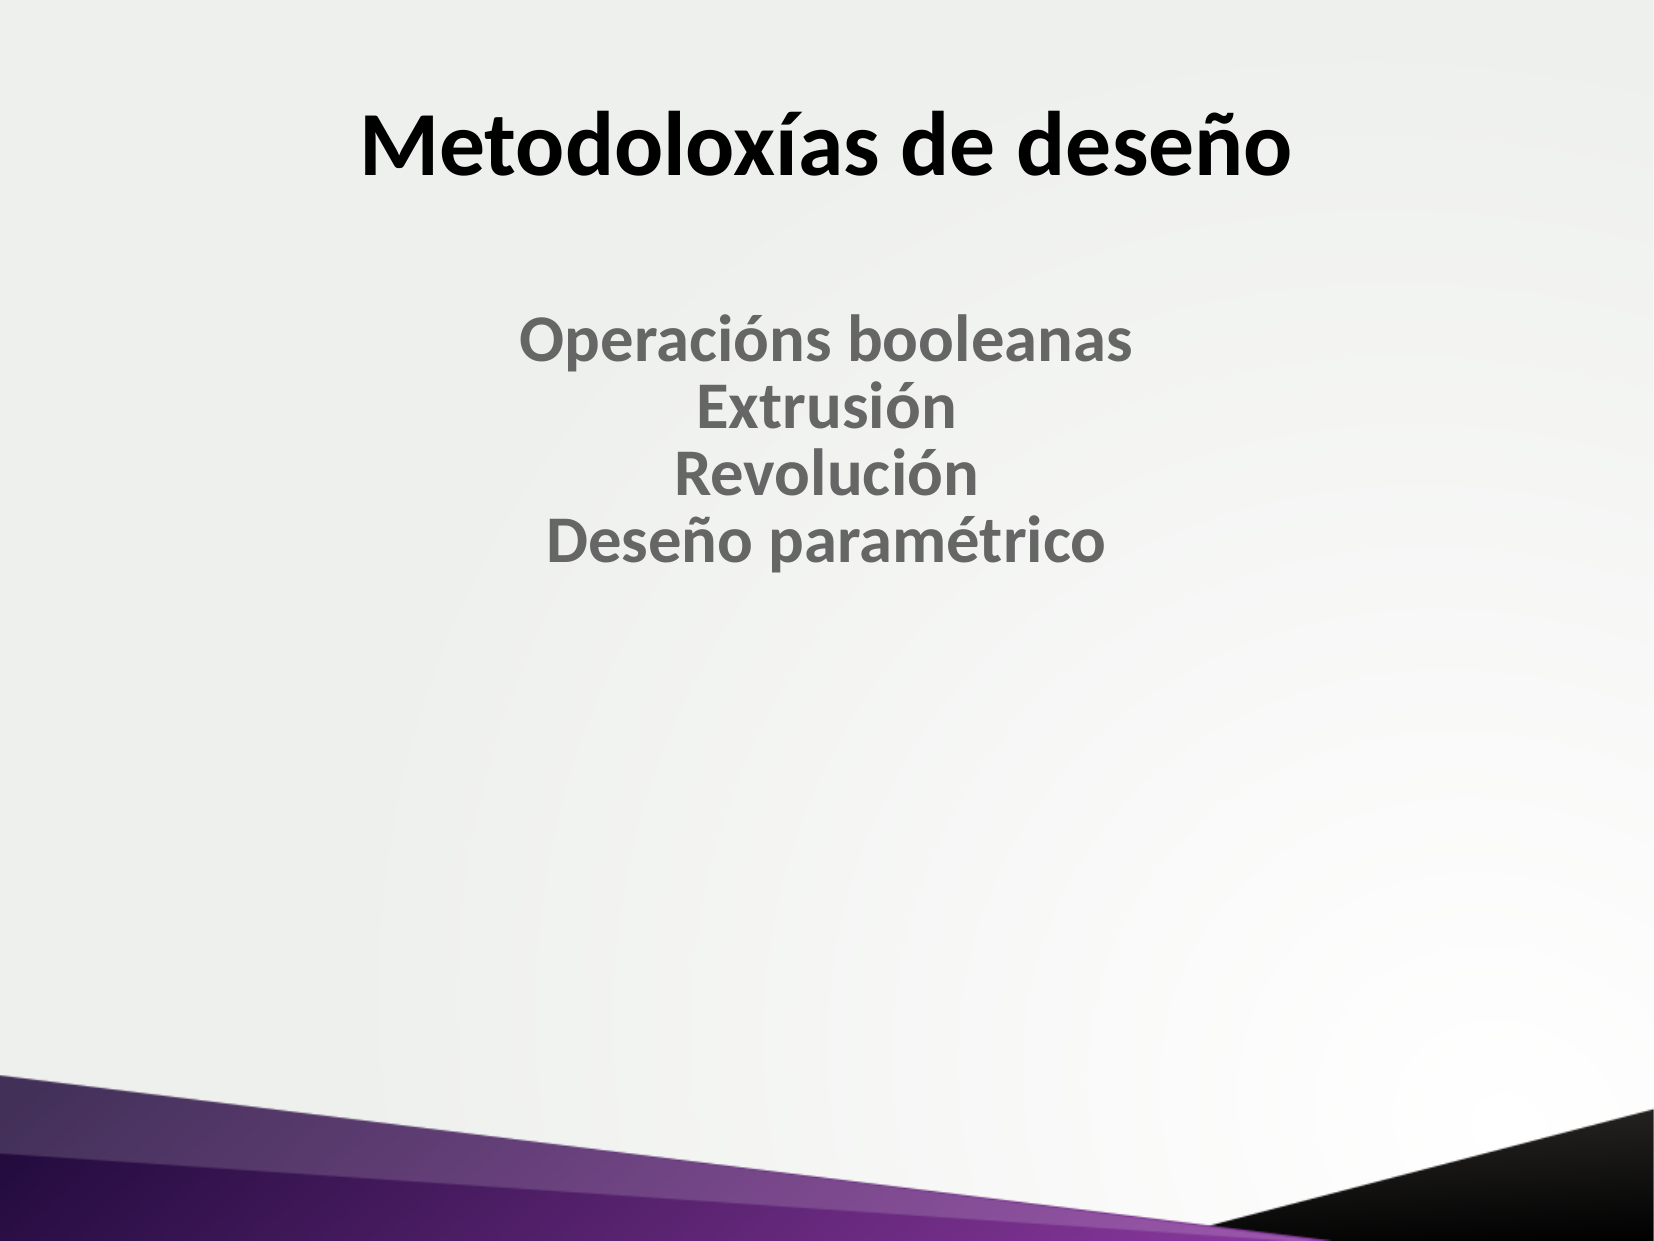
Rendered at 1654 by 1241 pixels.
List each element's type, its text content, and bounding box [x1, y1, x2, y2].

title Metodoloxías de deseño [70, 45, 1583, 240]
picture [0, 0, 1654, 1241]
title Operacións booleanas Extrusión Revolución Deseño paramétrico [70, 240, 1583, 650]
